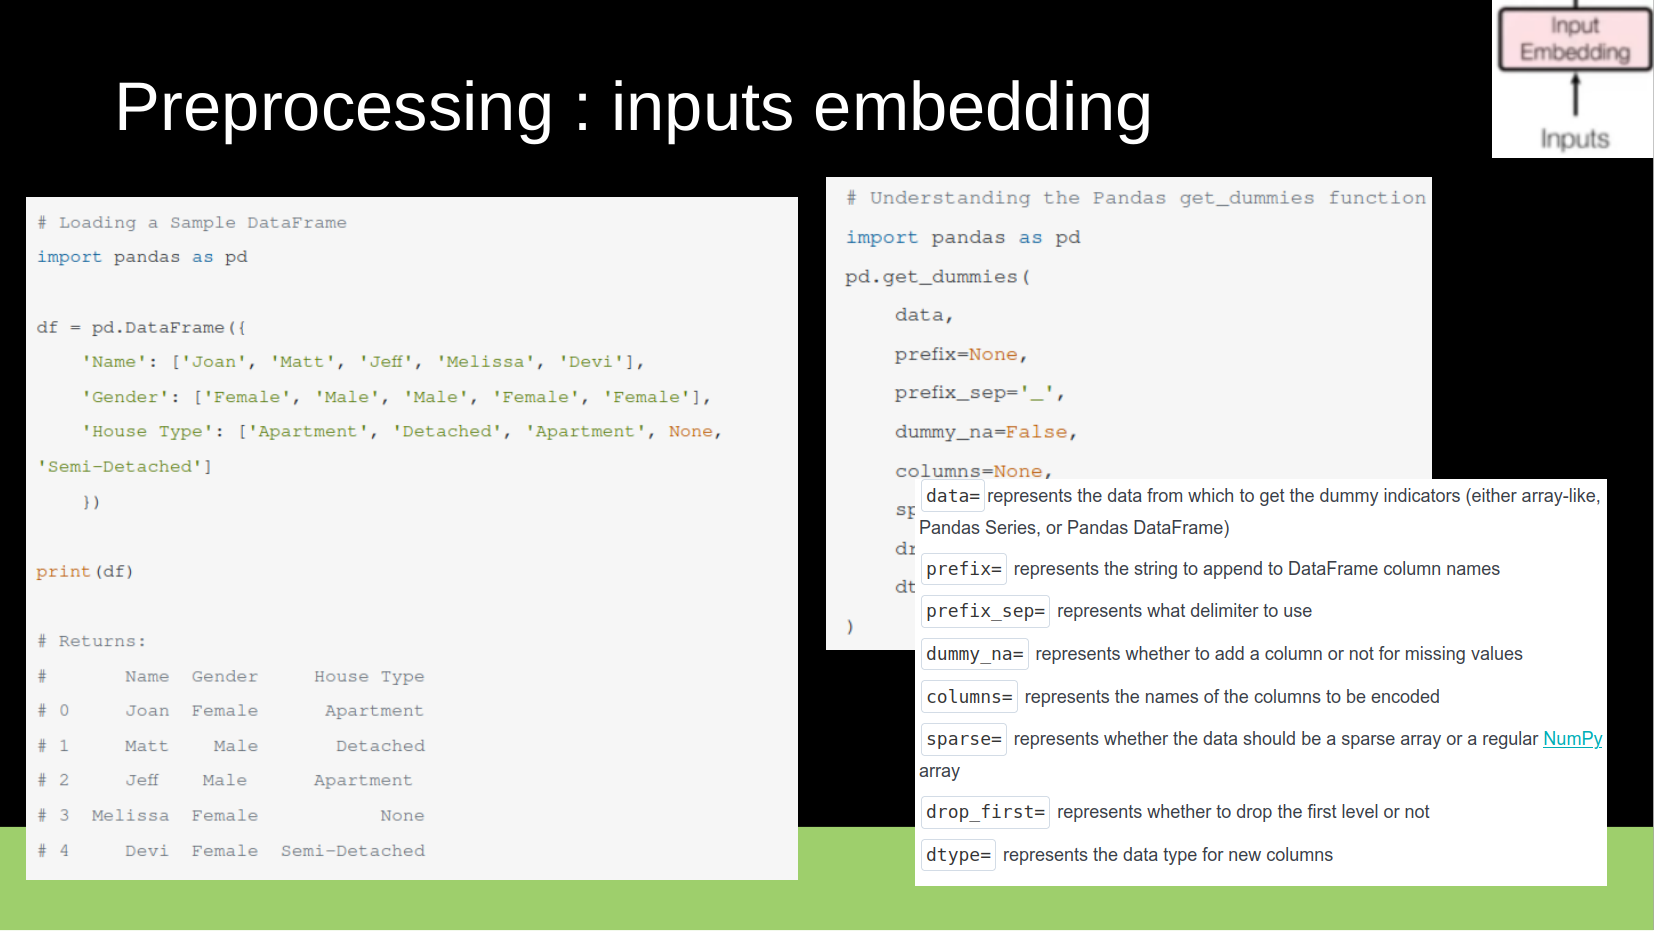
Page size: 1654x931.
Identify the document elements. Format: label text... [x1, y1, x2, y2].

title Preprocessing : inputs embedding [59, 67, 1211, 145]
picture [826, 177, 1607, 886]
picture [1492, 0, 1654, 158]
picture [26, 197, 798, 880]
